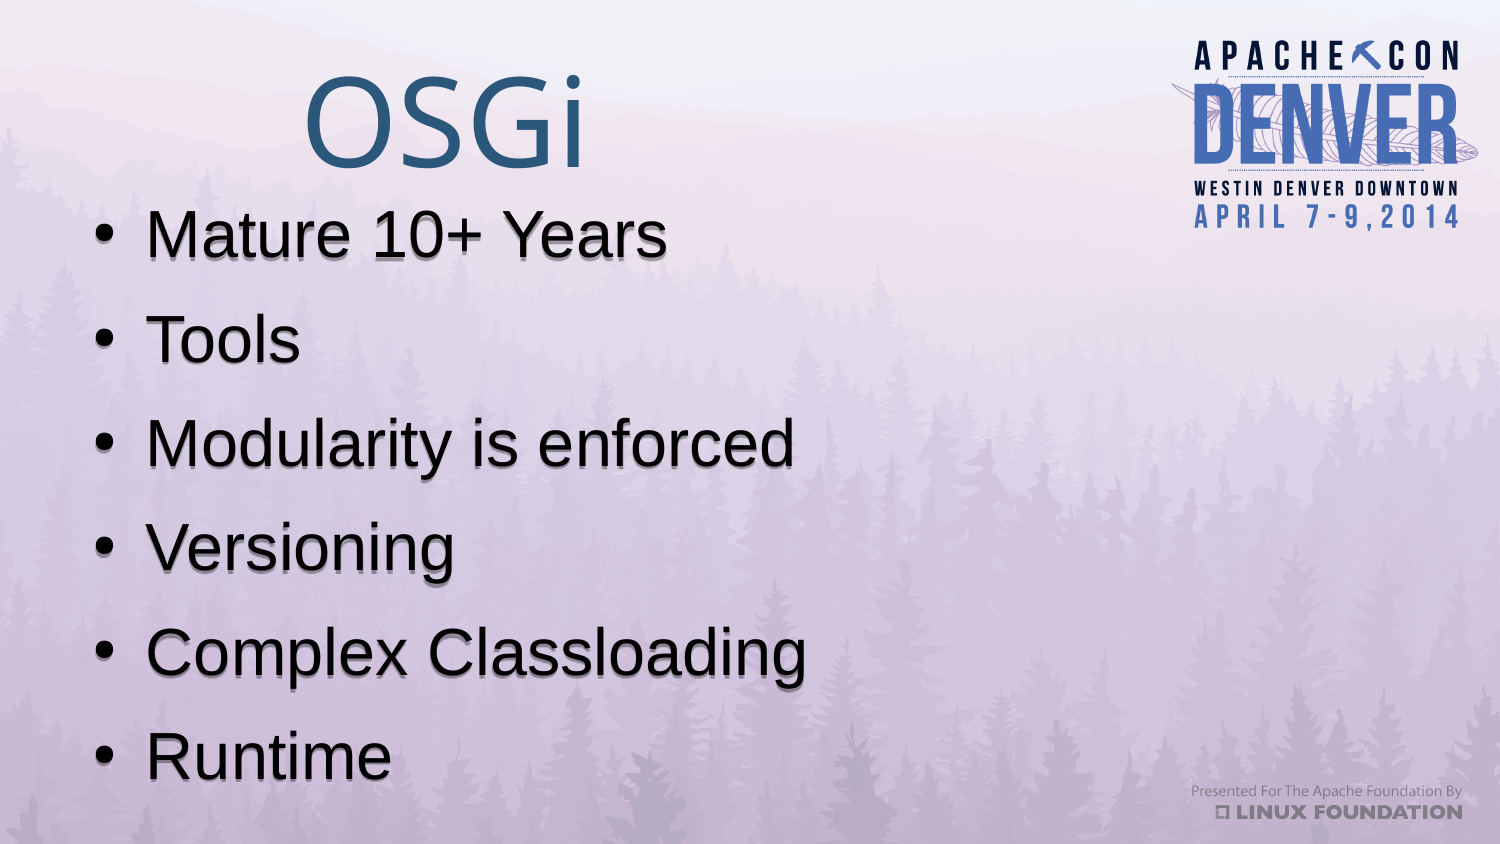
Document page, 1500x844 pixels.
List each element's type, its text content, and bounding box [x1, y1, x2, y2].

picture [0, 0, 1500, 844]
text_box OSGi [285, 35, 946, 136]
list Mature 10+ Years Tools Modularity is enforced Versioning Complex Classloading Runtime [75, 197, 1425, 794]
